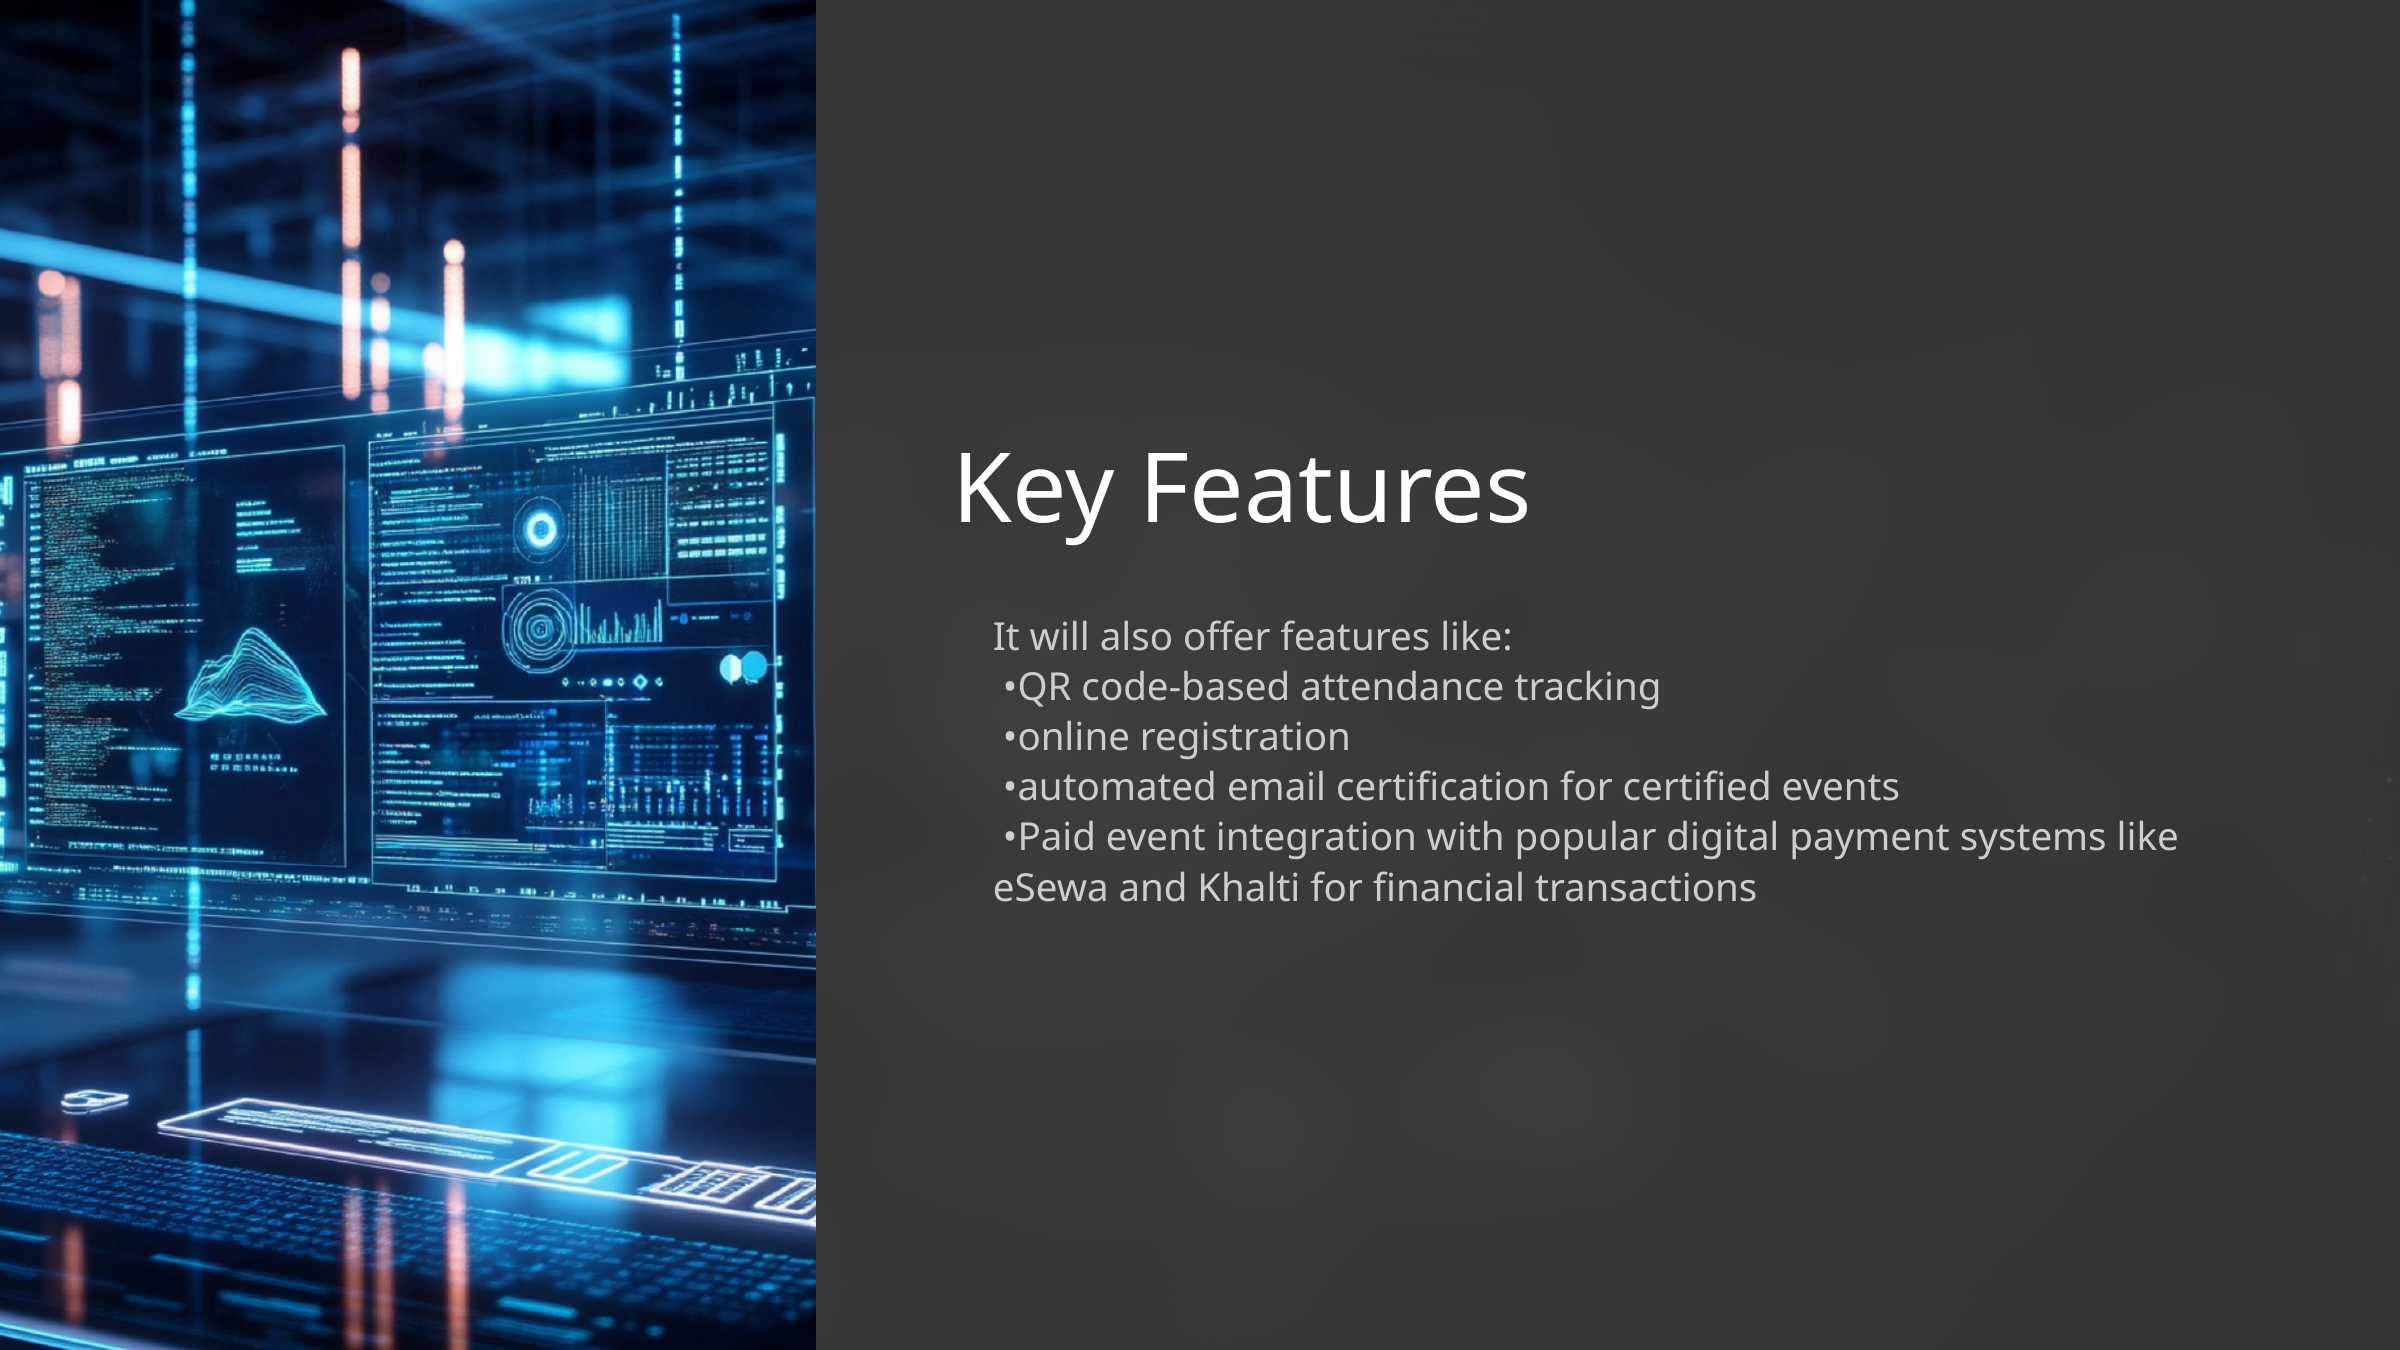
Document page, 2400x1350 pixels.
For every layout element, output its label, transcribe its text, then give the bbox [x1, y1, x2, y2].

text_box Key Features [952, 421, 2267, 543]
picture [0, 0, 2400, 1350]
text_box It will also offer features like: •QR code-based attendance tracking •online registration •automated email certification for certified events •Paid event integration with popular digital payment systems like eSewa and Khalti for financial transactions [993, 607, 2225, 911]
